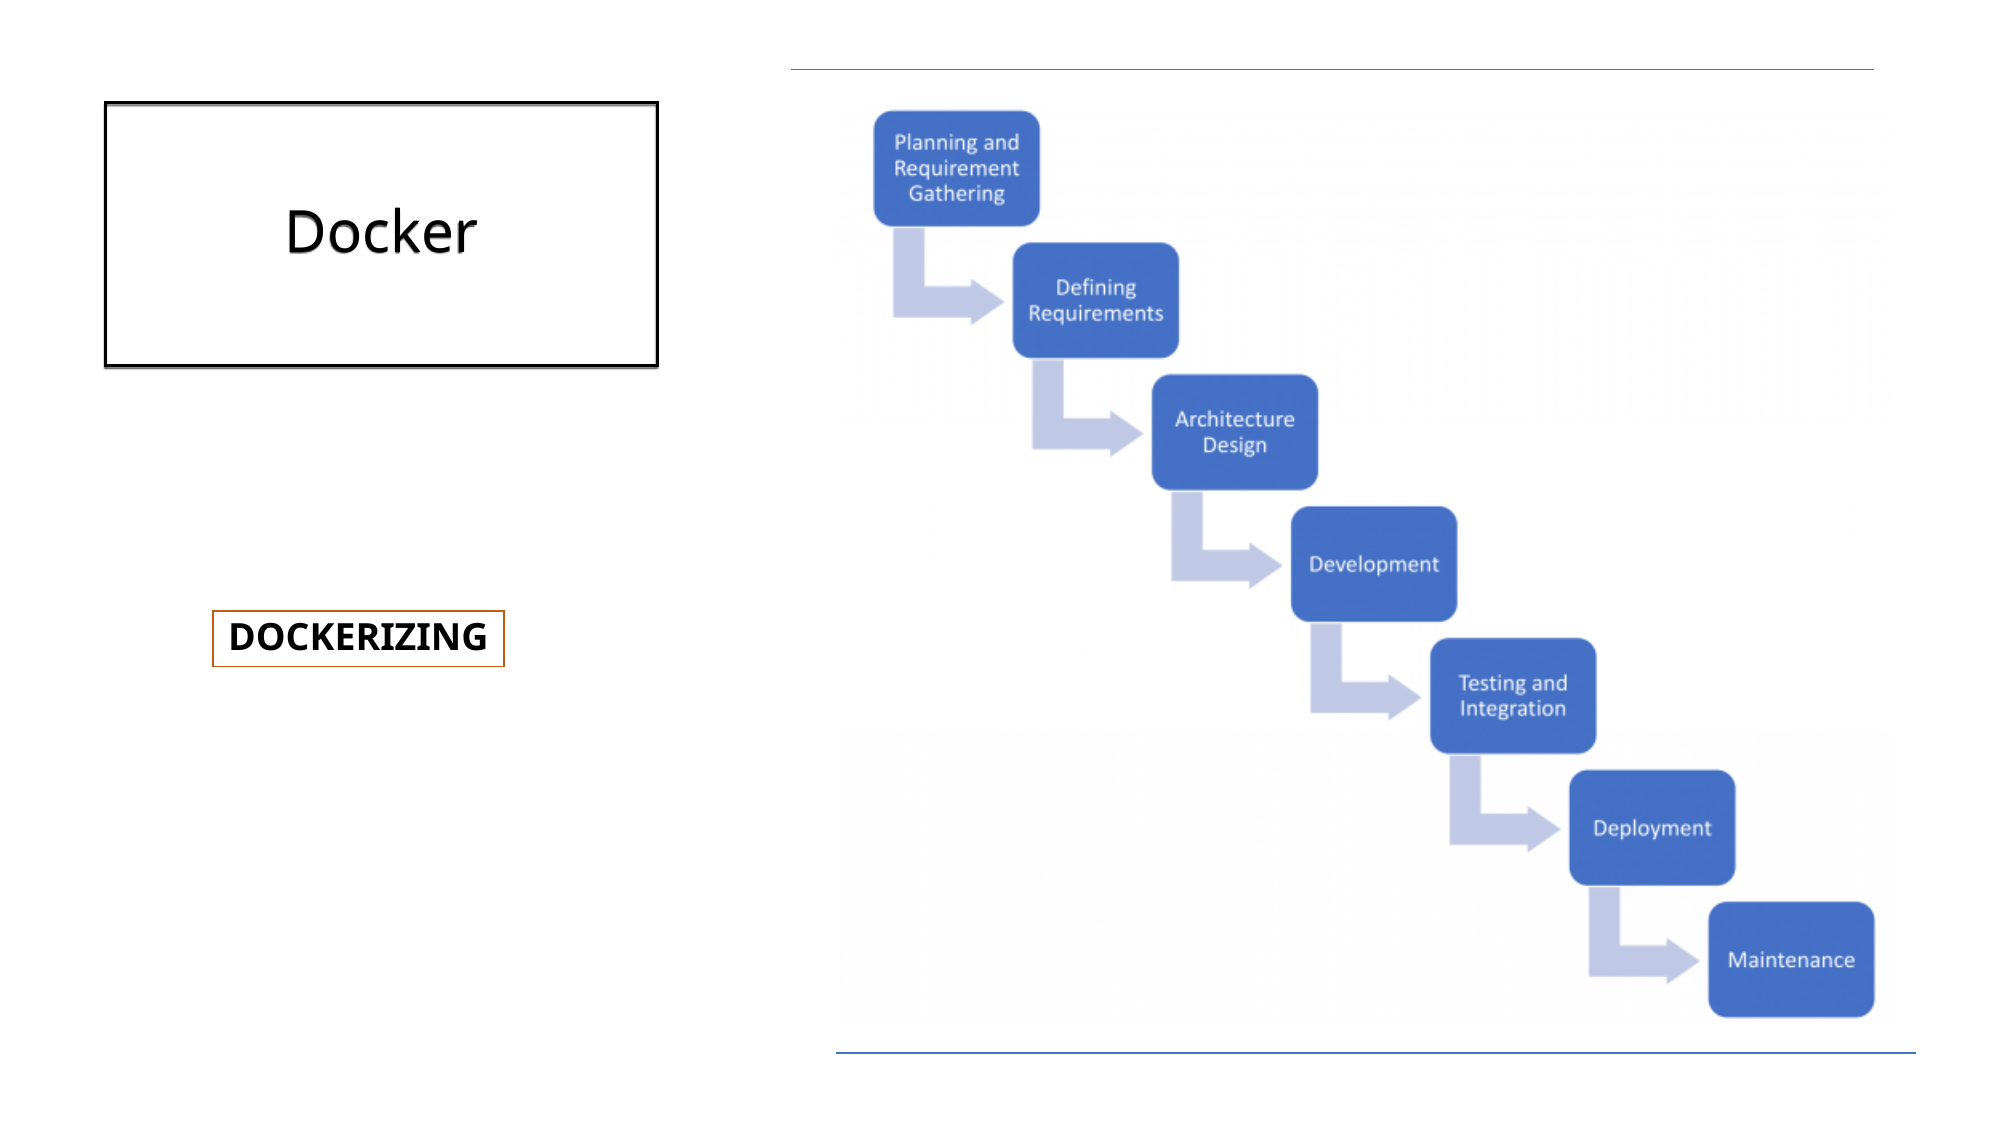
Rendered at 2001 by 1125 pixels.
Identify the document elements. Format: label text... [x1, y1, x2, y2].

text_box DOCKERIZING [213, 611, 504, 667]
title Docker [105, 102, 658, 366]
picture [835, 102, 1895, 1030]
